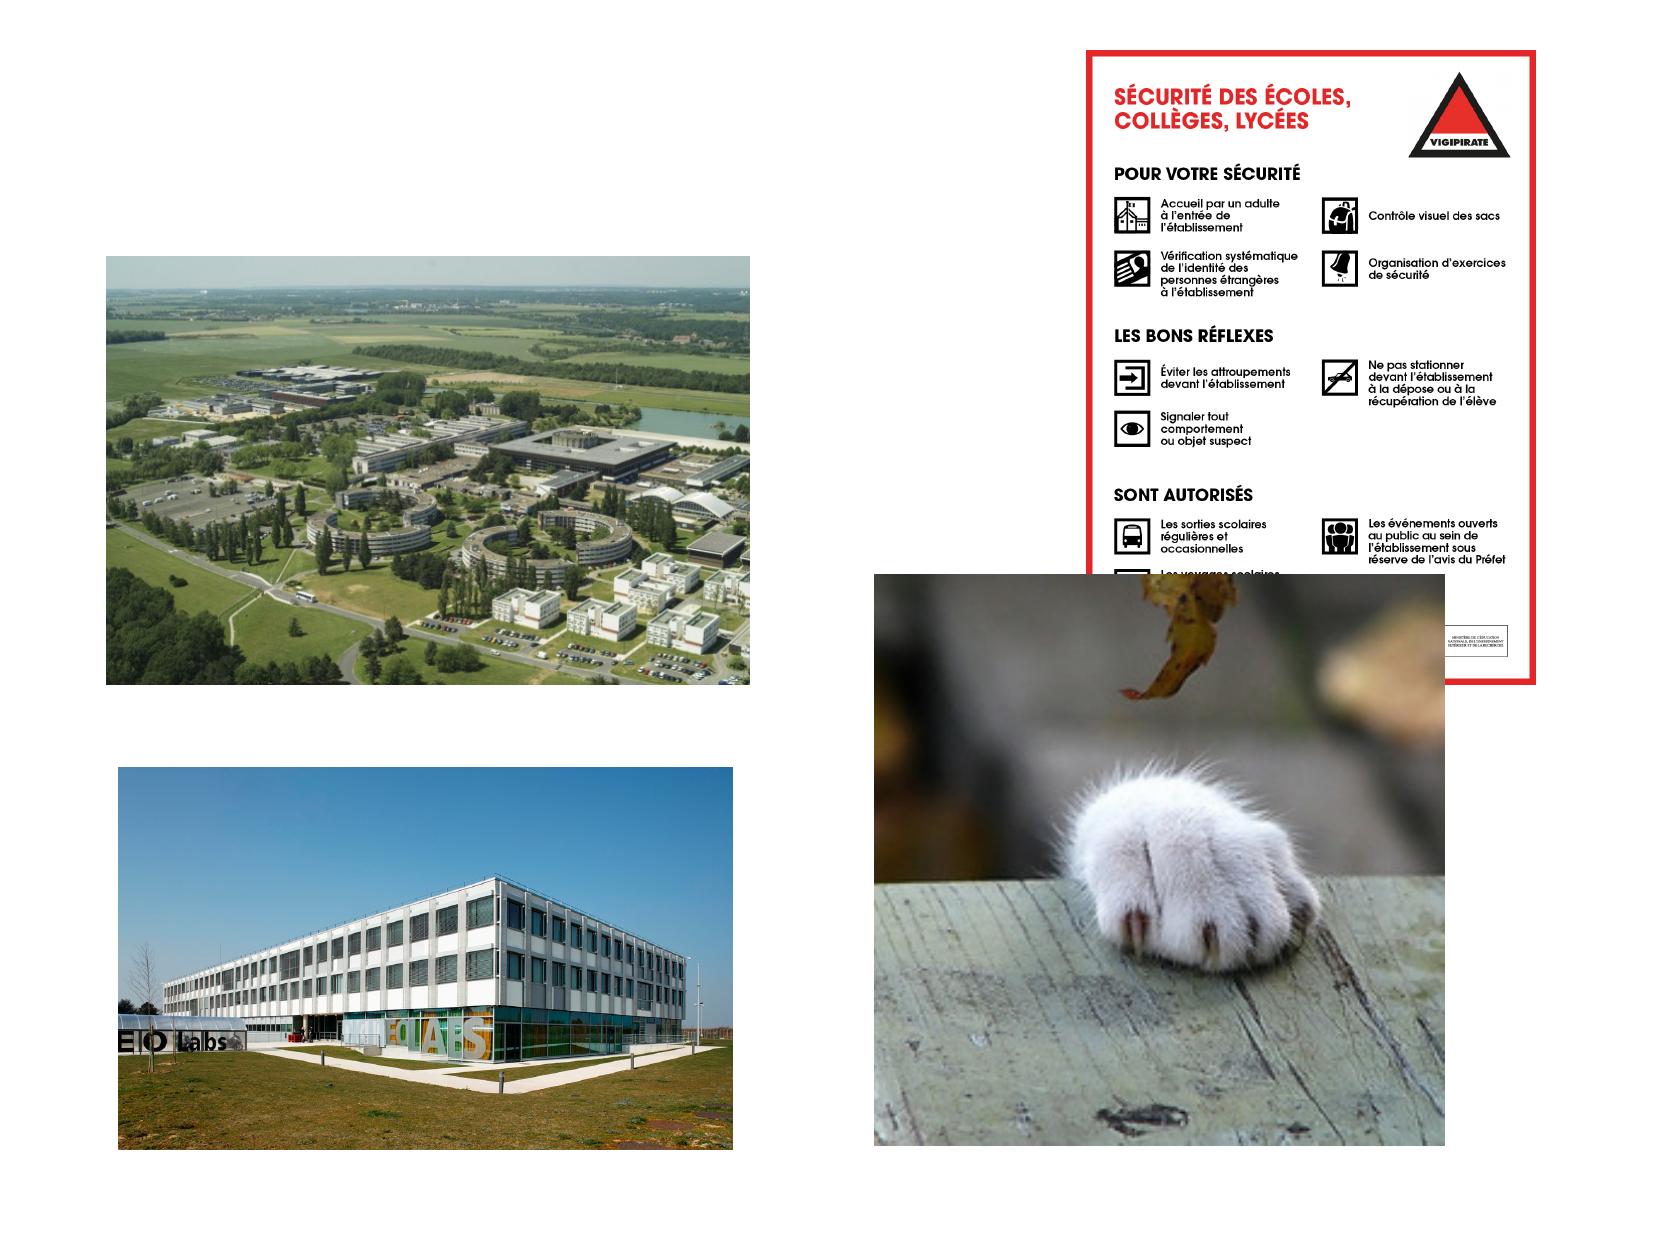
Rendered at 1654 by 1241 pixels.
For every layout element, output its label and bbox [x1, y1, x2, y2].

picture [874, 50, 1536, 1146]
picture [118, 767, 733, 1150]
picture [106, 256, 750, 686]
